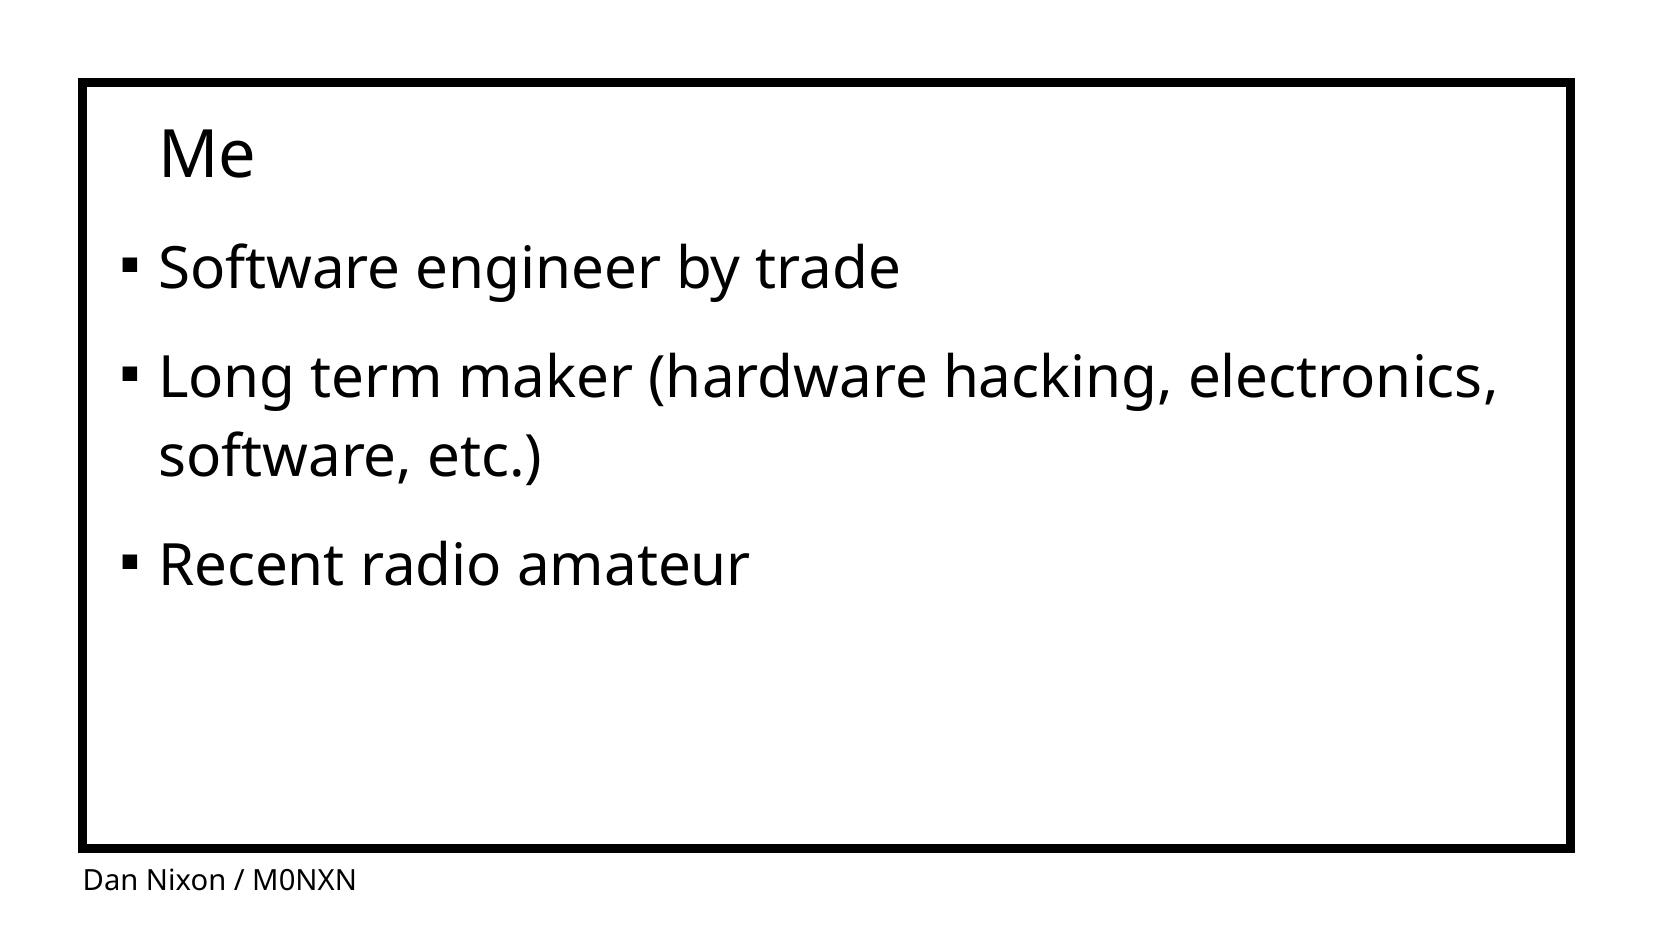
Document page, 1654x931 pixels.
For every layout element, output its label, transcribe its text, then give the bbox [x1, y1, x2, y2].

subtitle Me Software engineer by trade Long term maker (hardware hacking, electronics, software, etc.) Recent radio amateur [82, 82, 1571, 849]
